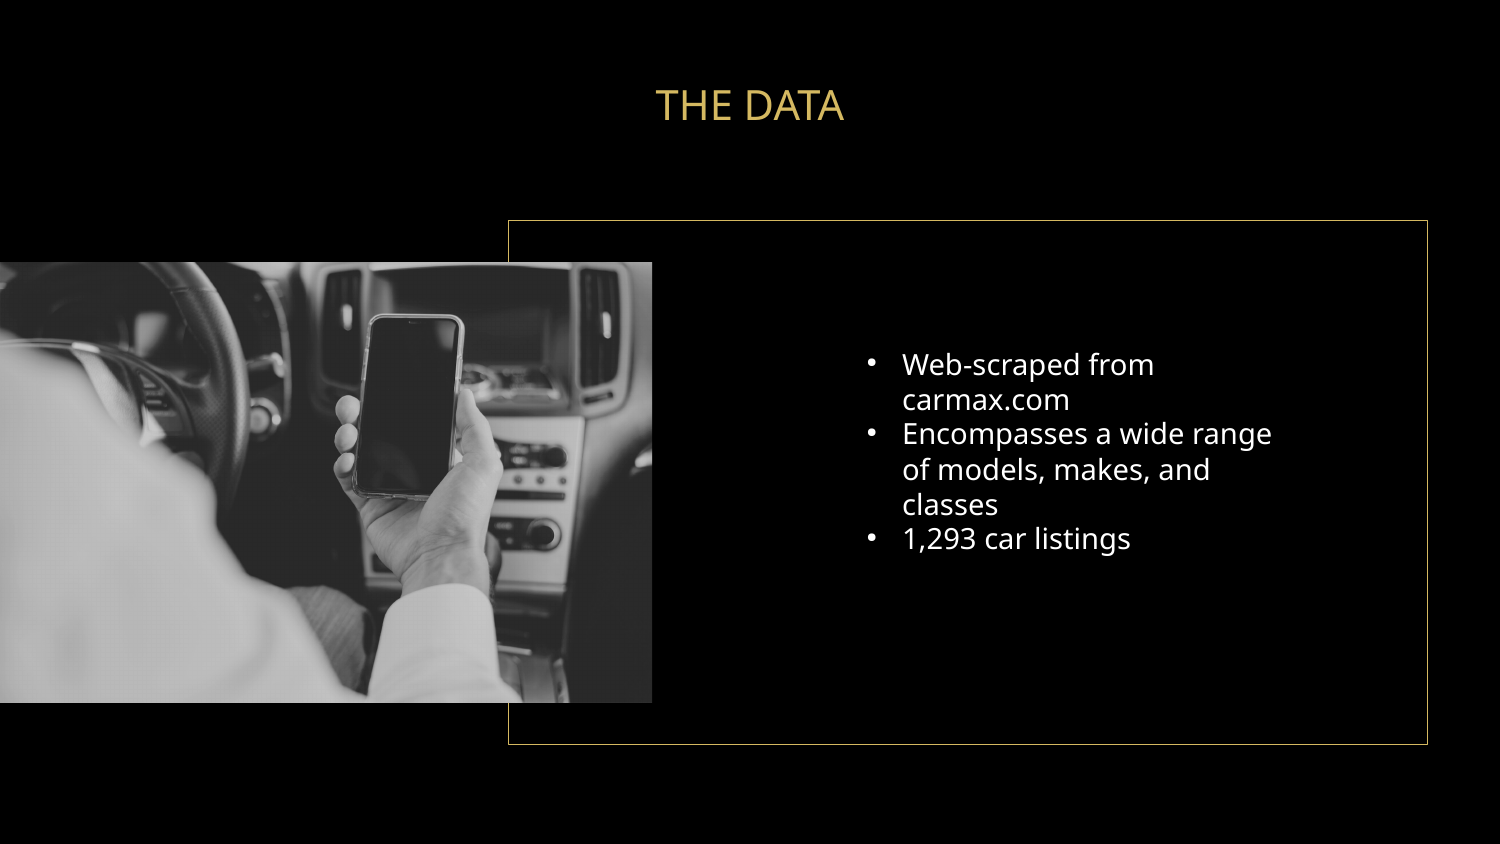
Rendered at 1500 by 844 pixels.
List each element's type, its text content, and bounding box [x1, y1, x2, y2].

title THE DATA [519, 60, 981, 144]
subtitle Web-scraped from carmax.com Encompasses a wide range of models, makes, and classes 1,293 car listings [851, 330, 1313, 690]
text_box [0, 262, 653, 703]
